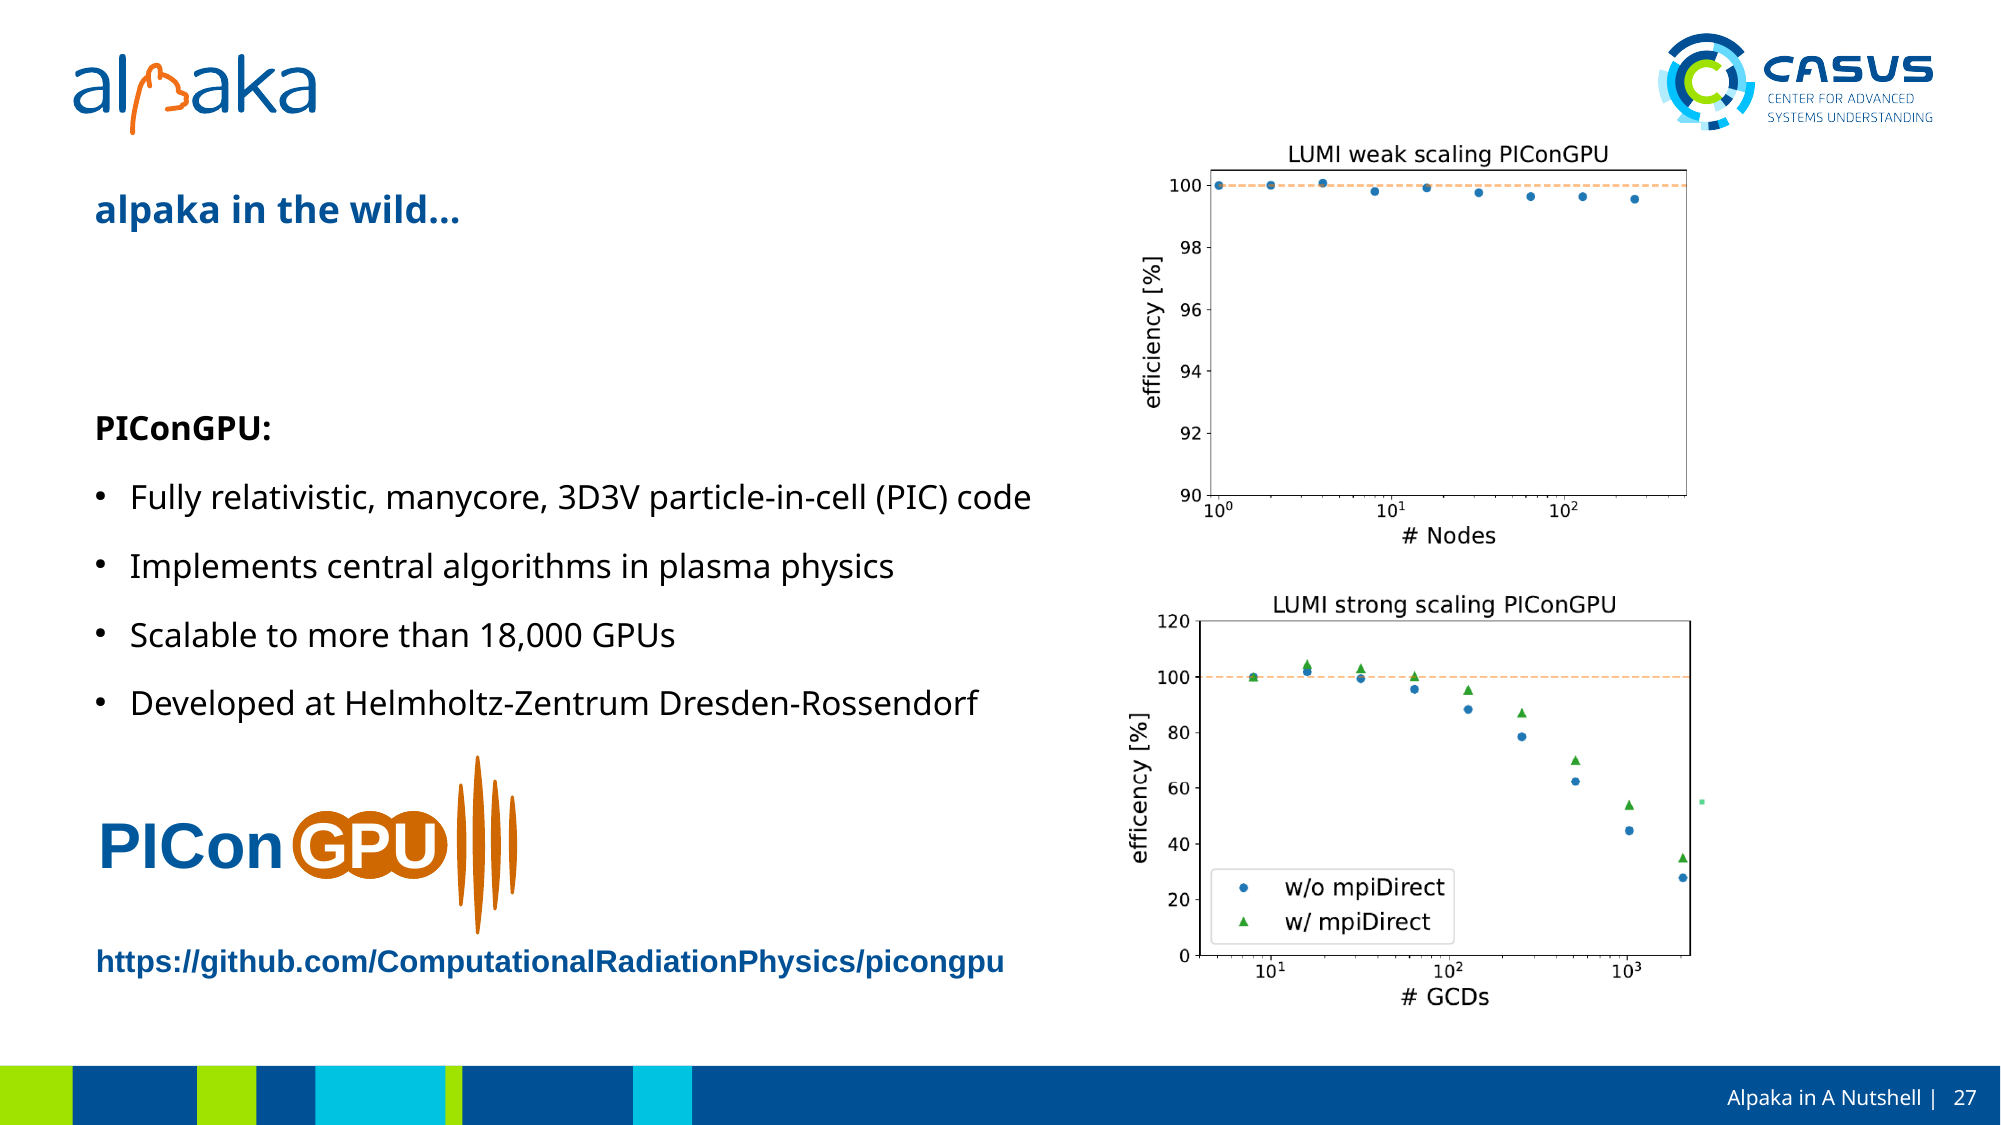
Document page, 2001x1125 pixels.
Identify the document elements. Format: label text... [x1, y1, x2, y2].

picture [72, 53, 317, 136]
picture [1122, 33, 1933, 1030]
picture [94, 750, 526, 935]
text_box https://github.com/ComputationalRadiationPhysics/picongpu [71, 935, 1069, 1025]
list alpaka in the wild... PIConGPU: Fully relativistic, manycore, 3D3V particle-in-cell (PIC) code Implements central algorithms in plasma physics Scalable to more than 18,000 GPUs Developed at Helmholtz-Zentrum Dresden-Rossendorf [94, 183, 1069, 846]
